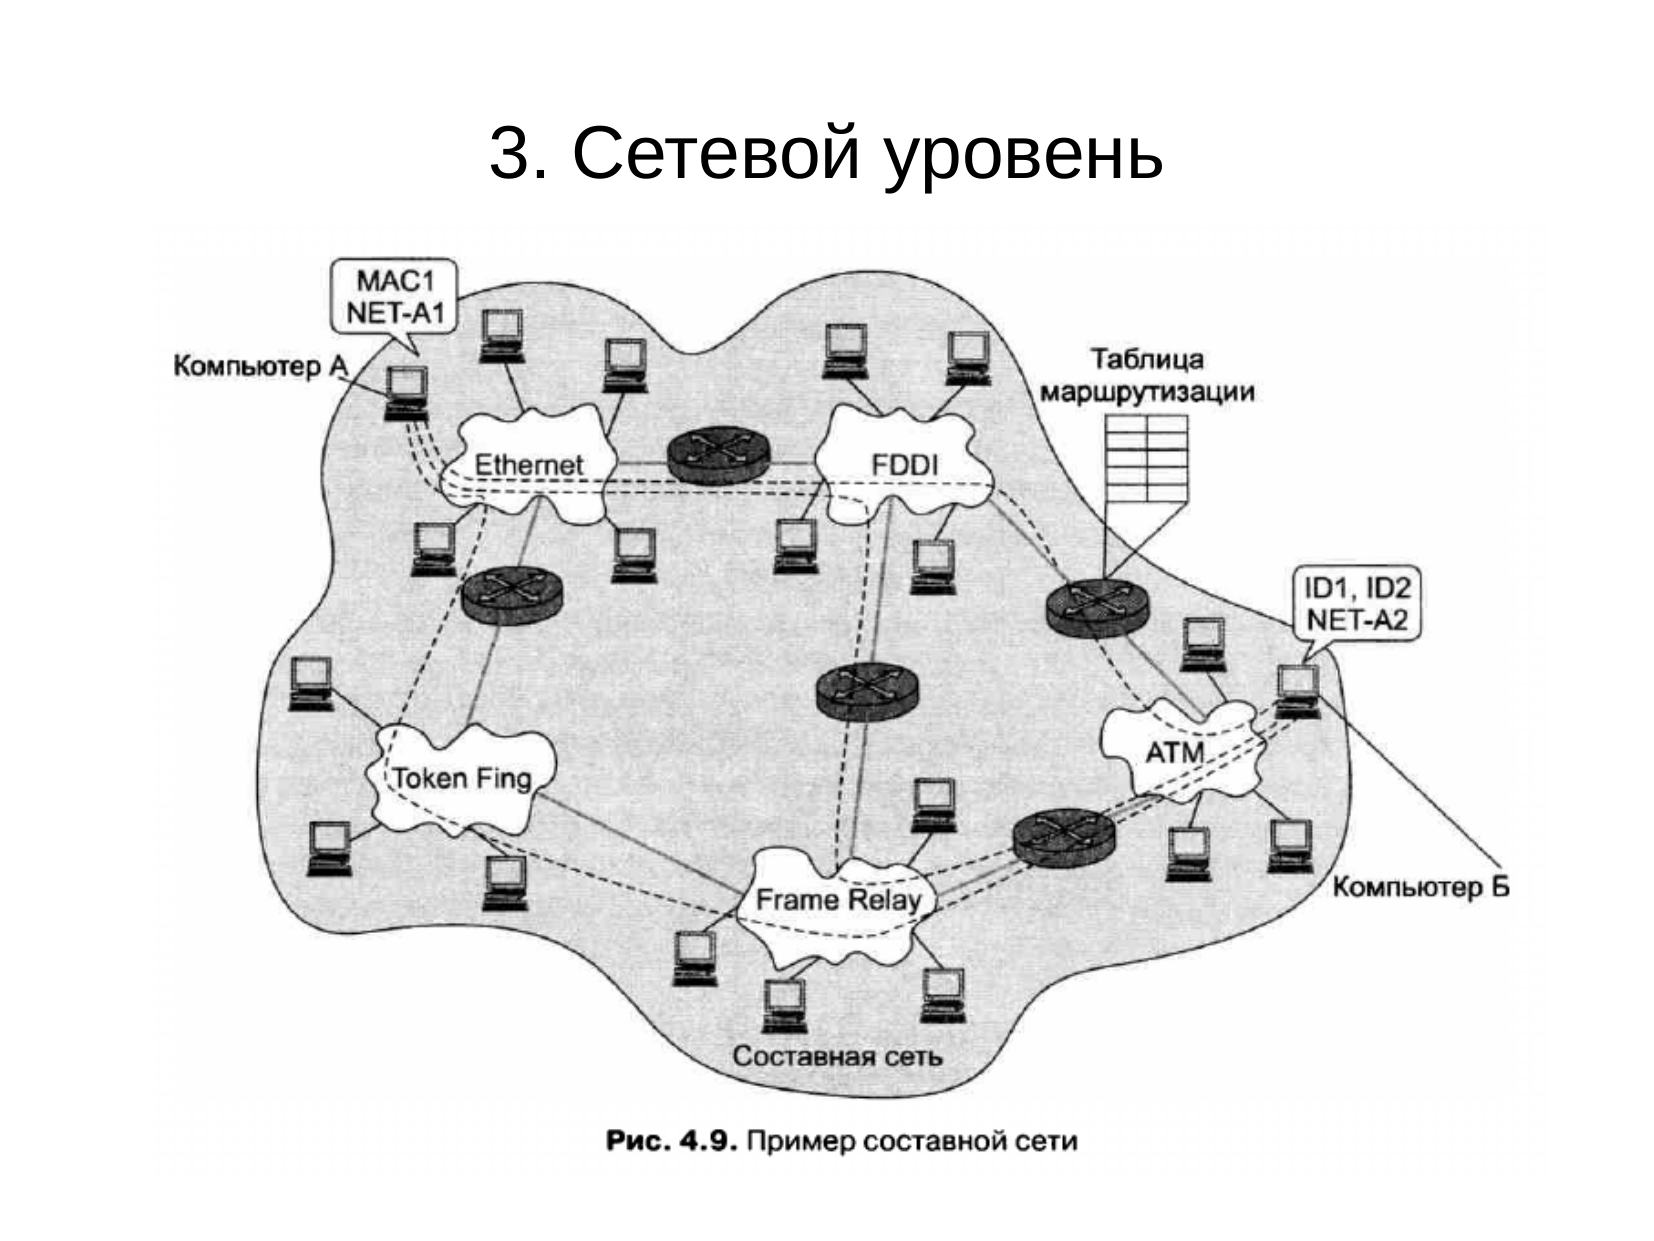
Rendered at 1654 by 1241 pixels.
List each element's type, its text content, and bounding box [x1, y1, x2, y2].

picture [153, 224, 1548, 1179]
title 3. Сетевой уровень [82, 49, 1571, 257]
